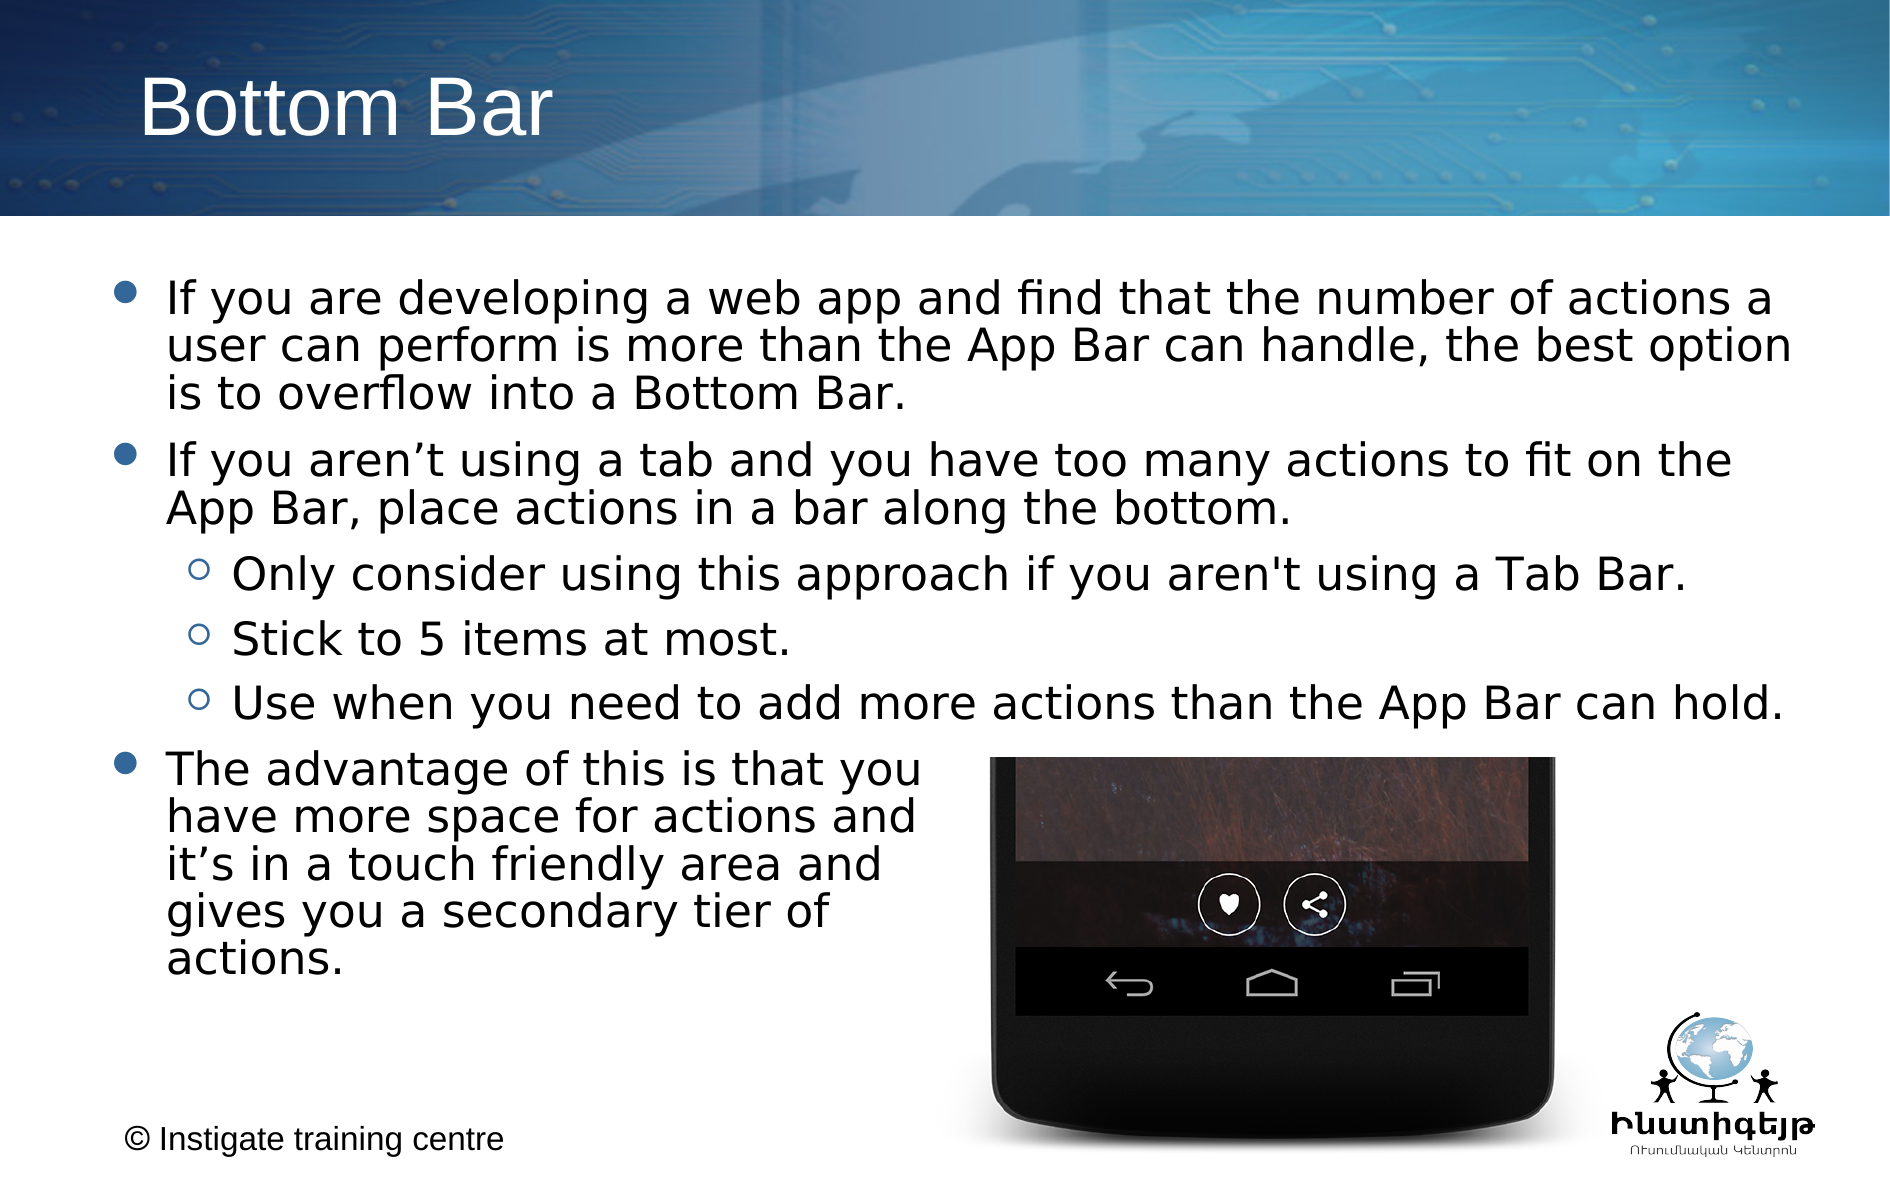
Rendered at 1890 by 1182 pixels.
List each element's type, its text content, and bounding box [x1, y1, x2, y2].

picture [937, 757, 1607, 1154]
picture [1612, 1012, 1815, 1157]
picture [0, 0, 1890, 216]
list If you are developing a web app and find that the number of actions a user can perform is more than the App Bar can handle, the best option is to overflow into a Bottom Bar. If you aren’t using a tab and you have too many actions to fit on the App Bar, place actions in a bar along the bottom. Only consider using this approach if you aren't using a Tab Bar. Stick to 5 items at most. Use when you need to add more actions than the App Bar can hold. The advantage of this is that you have more space for actions and it’s in a touch friendly area and gives you a secondary tier of actions. [110, 276, 1801, 302]
